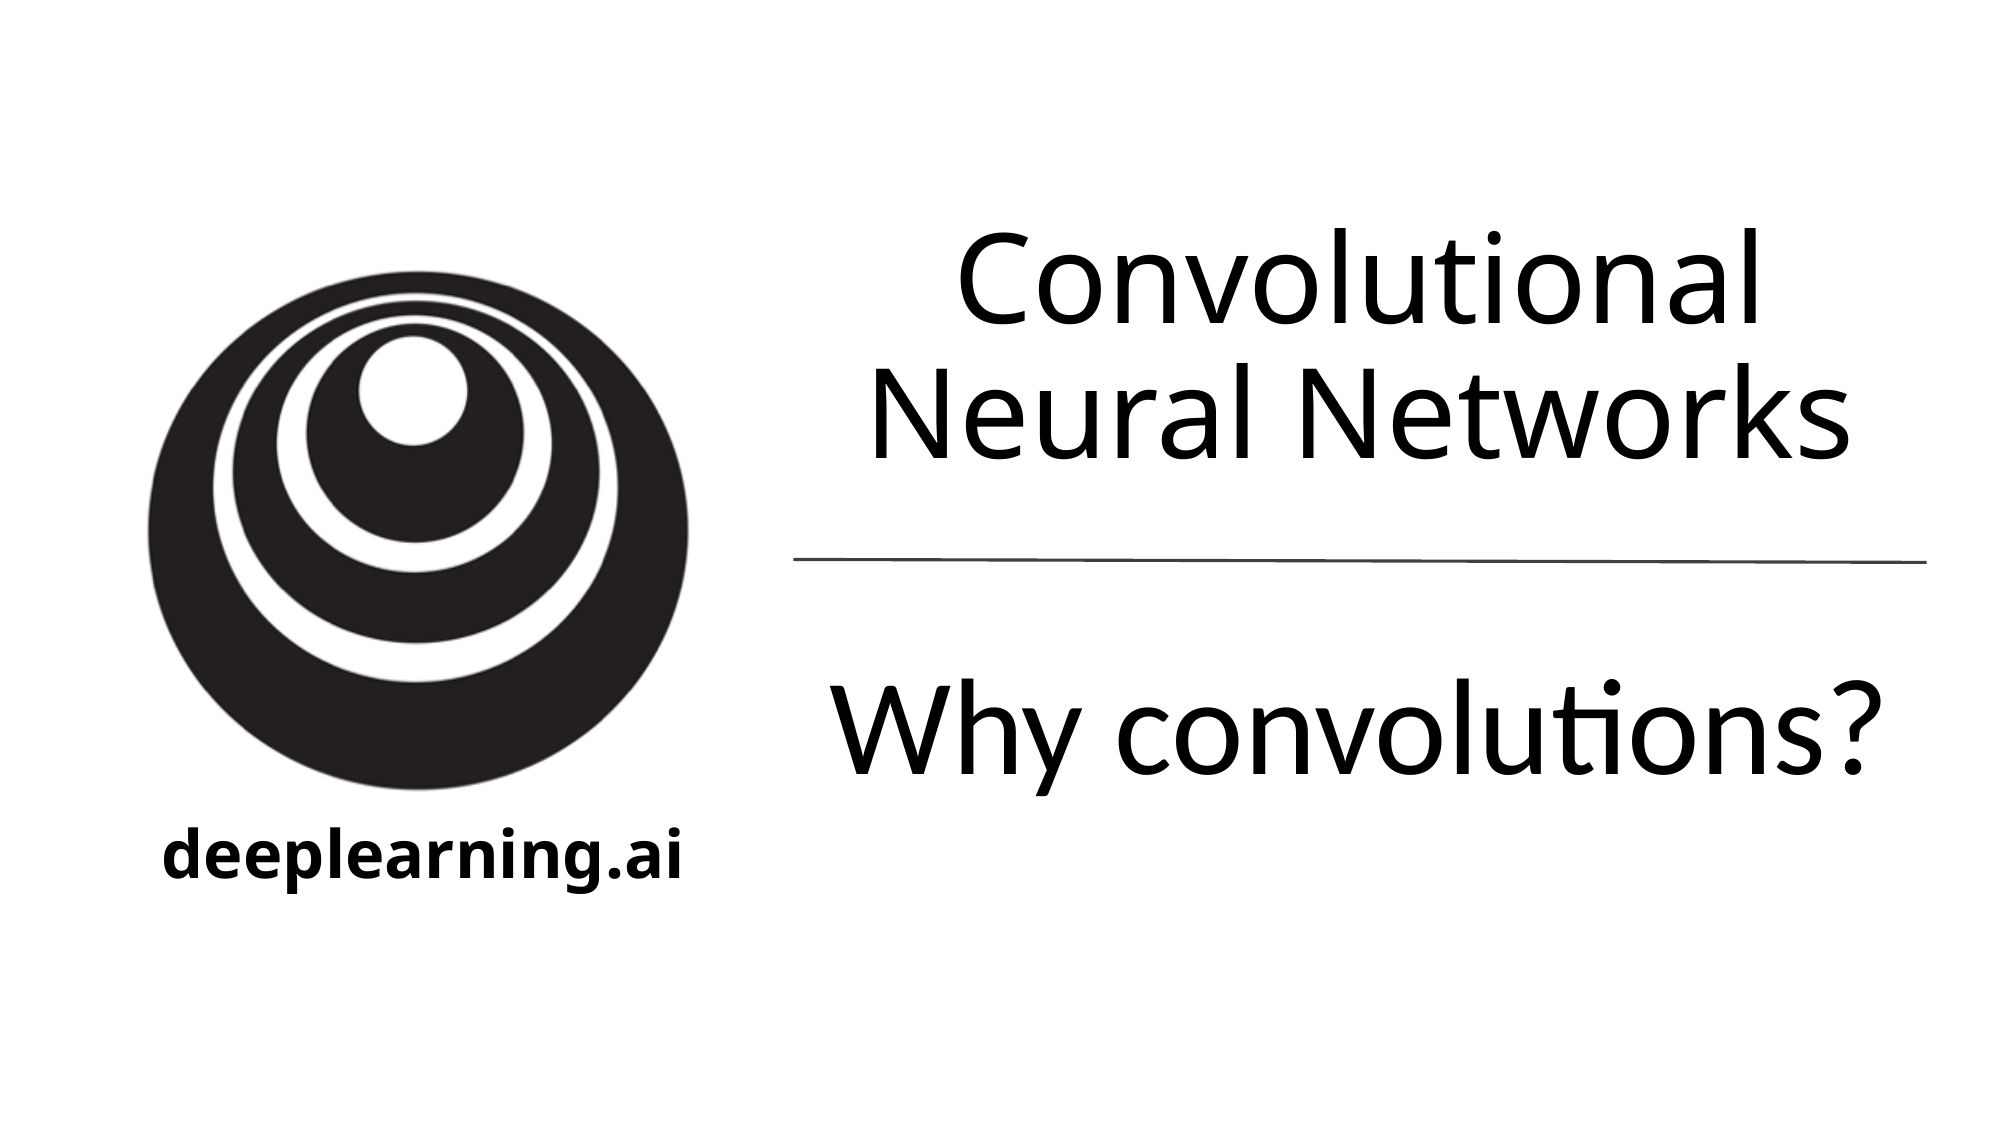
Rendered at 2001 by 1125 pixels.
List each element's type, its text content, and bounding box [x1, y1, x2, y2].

title Convolutional Neural Networks [848, 192, 1872, 493]
picture [108, 234, 739, 768]
text_box deeplearning.ai [56, 768, 790, 901]
text_box Why convolutions? [756, 629, 1964, 812]
text_box [179, 194, 669, 702]
